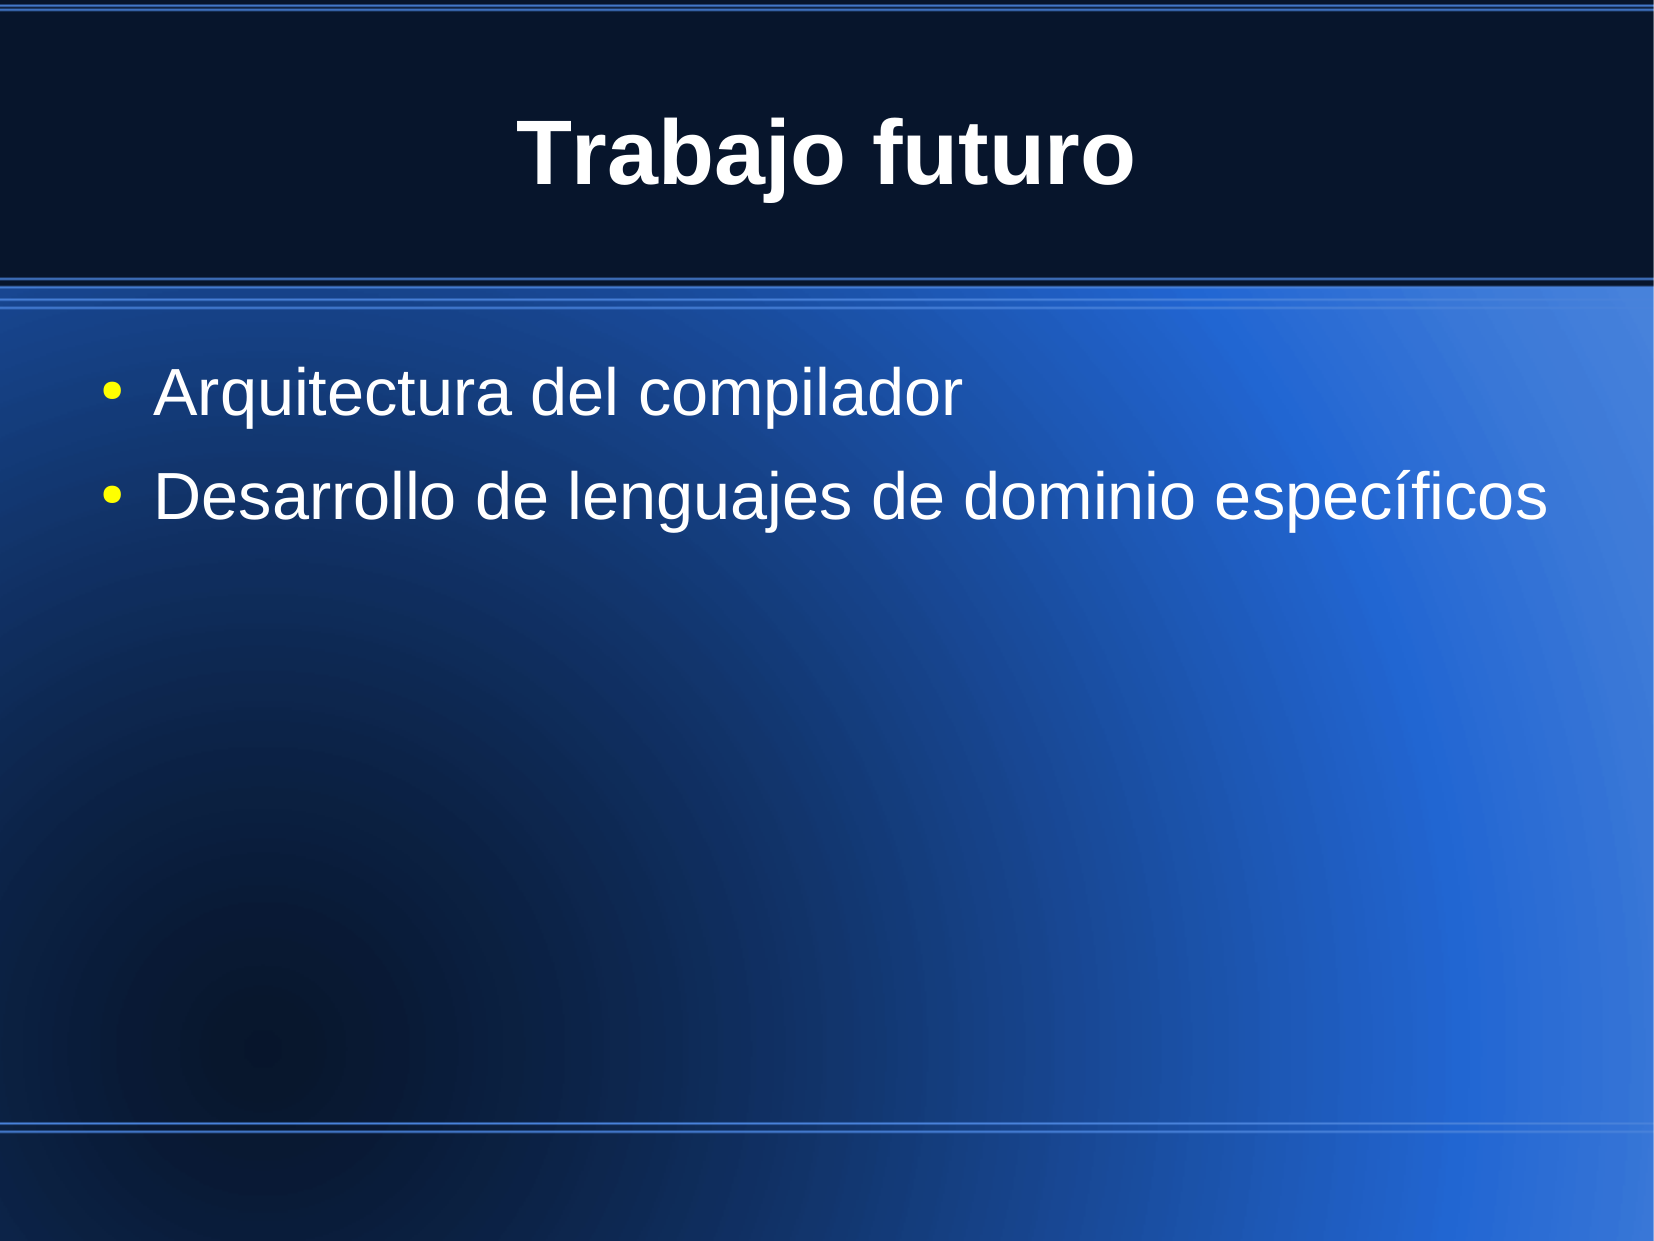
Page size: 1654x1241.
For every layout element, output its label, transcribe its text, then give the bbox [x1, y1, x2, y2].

title Trabajo futuro [82, 49, 1571, 257]
list Arquitectura del compilador Desarrollo de lenguajes de dominio específicos [82, 355, 1571, 1174]
picture [0, 0, 1654, 1241]
